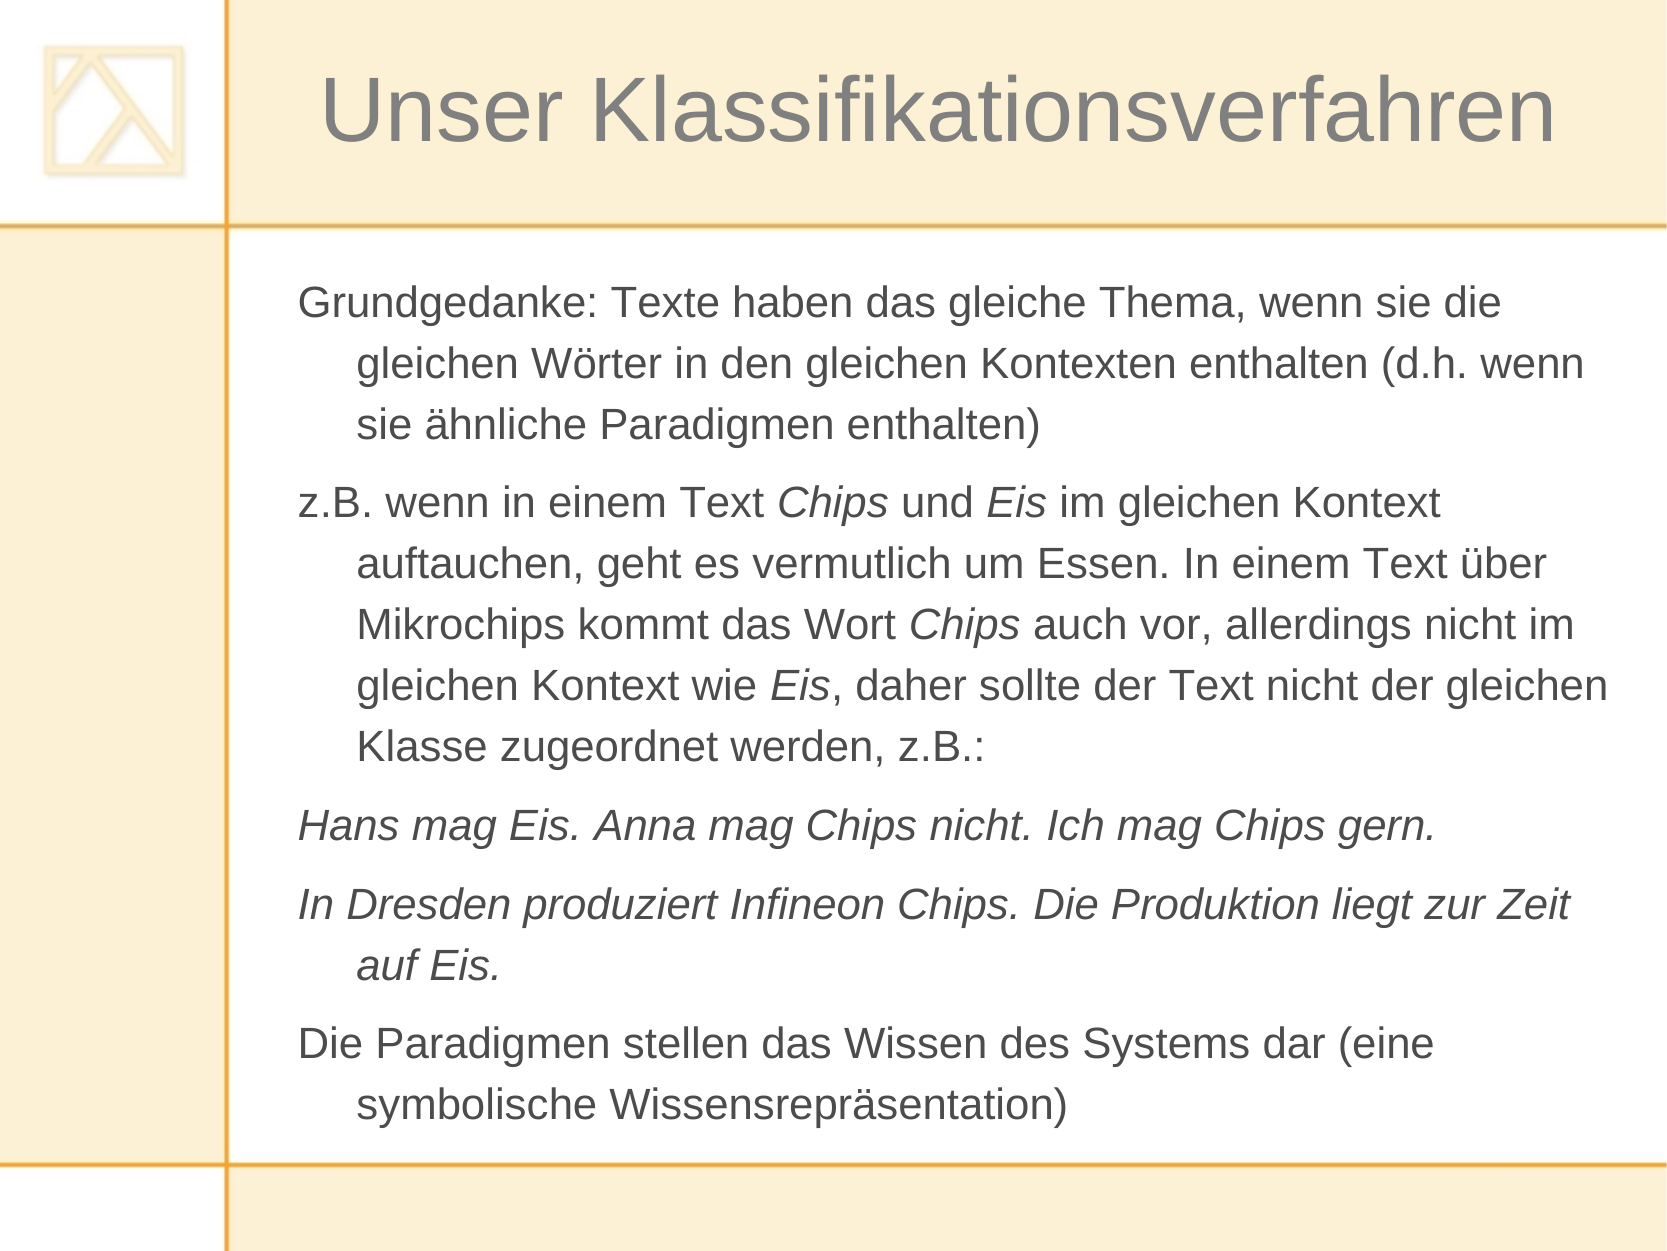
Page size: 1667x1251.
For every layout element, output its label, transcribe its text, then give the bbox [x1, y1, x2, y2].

picture [0, 0, 1667, 1251]
list Grundgedanke: Texte haben das gleiche Thema, wenn sie die gleichen Wörter in den gleichen Kontexten enthalten (d.h. wenn sie ähnliche Paradigmen enthalten) z.B. wenn in einem Text Chips und Eis im gleichen Kontext auftauchen, geht es vermutlich um Essen. In einem Text über Mikrochips kommt das Wort Chips auch vor, allerdings nicht im gleichen Kontext wie Eis, daher sollte der Text nicht der gleichen Klasse zugeordnet werden, z.B.: Hans mag Eis. Anna mag Chips nicht. Ich mag Chips gern. In Dresden produziert Infineon Chips. Die Produktion liegt zur Zeit auf Eis. Die Paradigmen stellen das Wissen des Systems dar (eine symbolische Wissensrepräsentation) [268, 265, 1611, 1121]
title Unser Klassifikationsverfahren [268, 6, 1611, 216]
